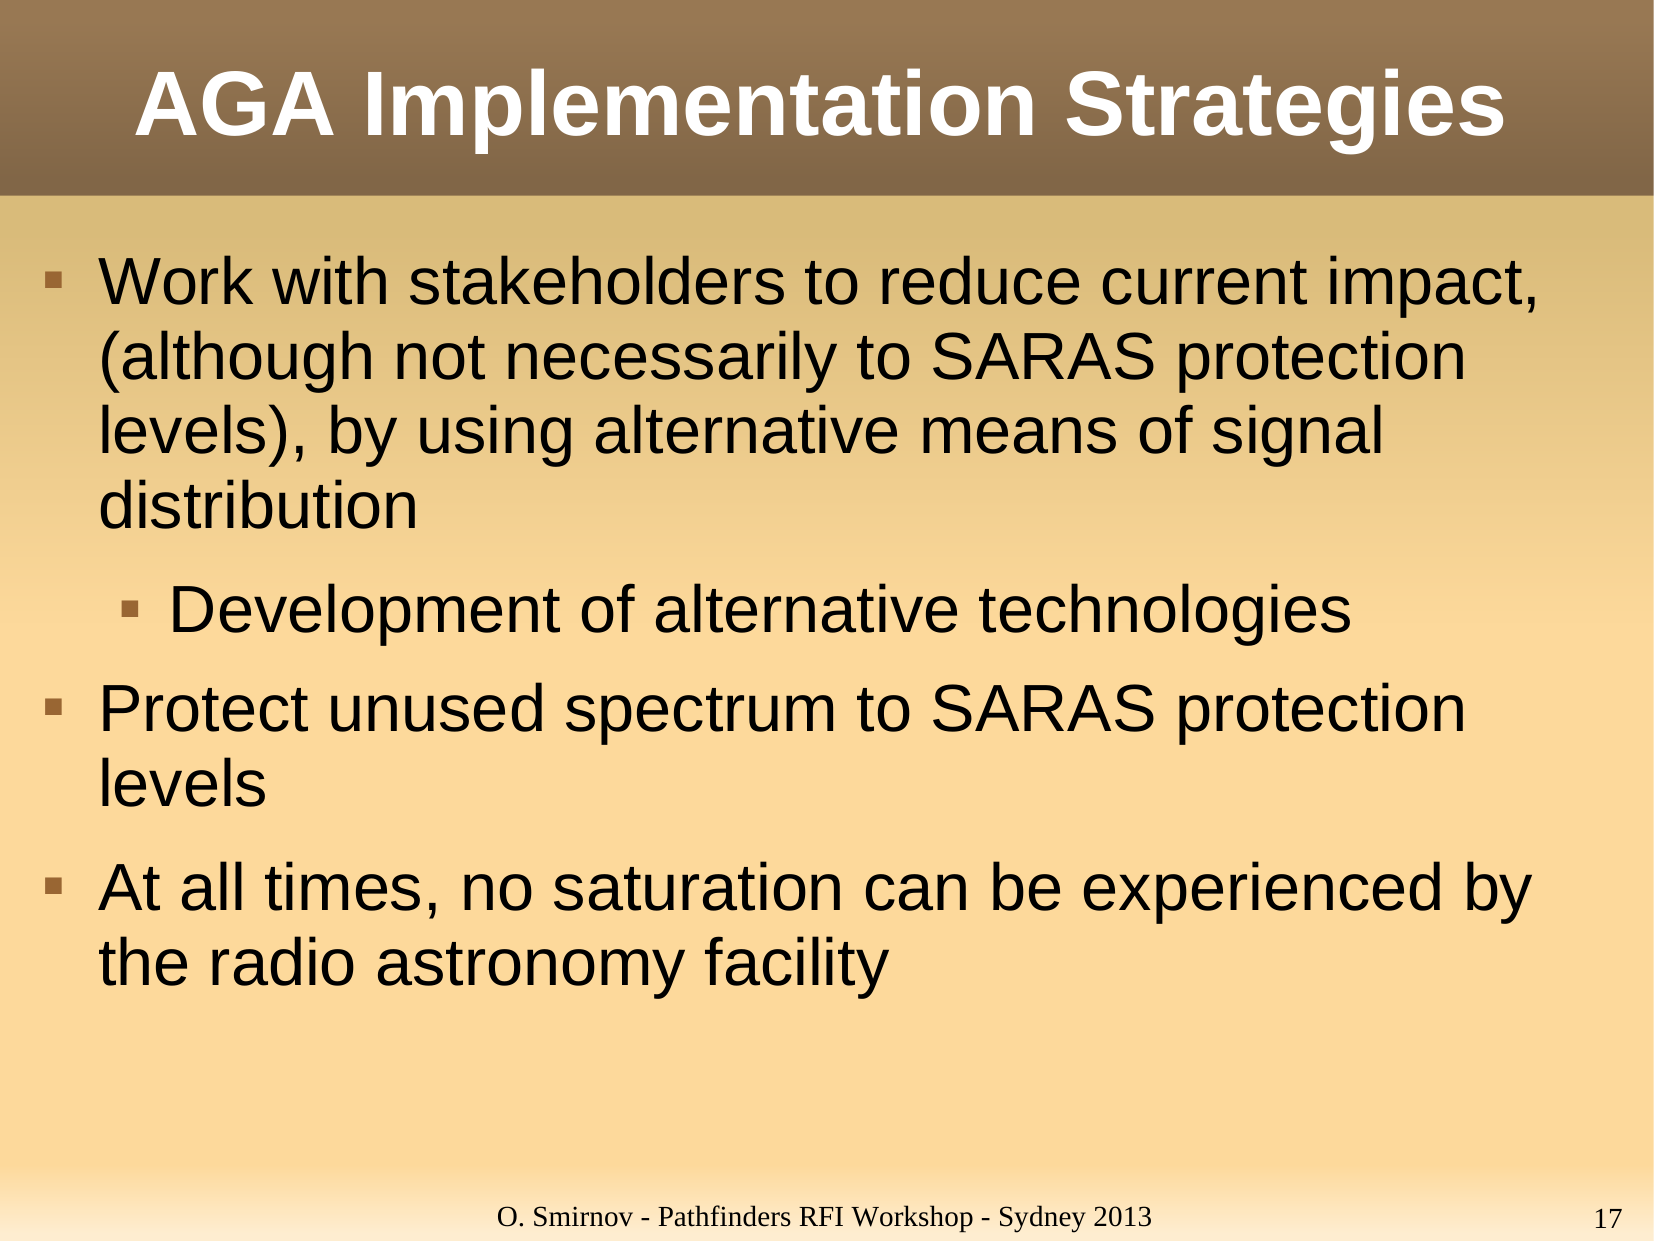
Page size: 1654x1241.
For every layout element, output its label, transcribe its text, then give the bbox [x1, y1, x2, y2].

picture [0, 0, 1654, 1241]
title AGA Implementation Strategies [76, 0, 1565, 208]
list Work with stakeholders to reduce current impact, (although not necessarily to SARAS protection levels), by using alternative means of signal distribution Development of alternative technologies Protect unused spectrum to SARAS protection levels At all times, no saturation can be experienced by the radio astronomy facility [27, 243, 1638, 1063]
